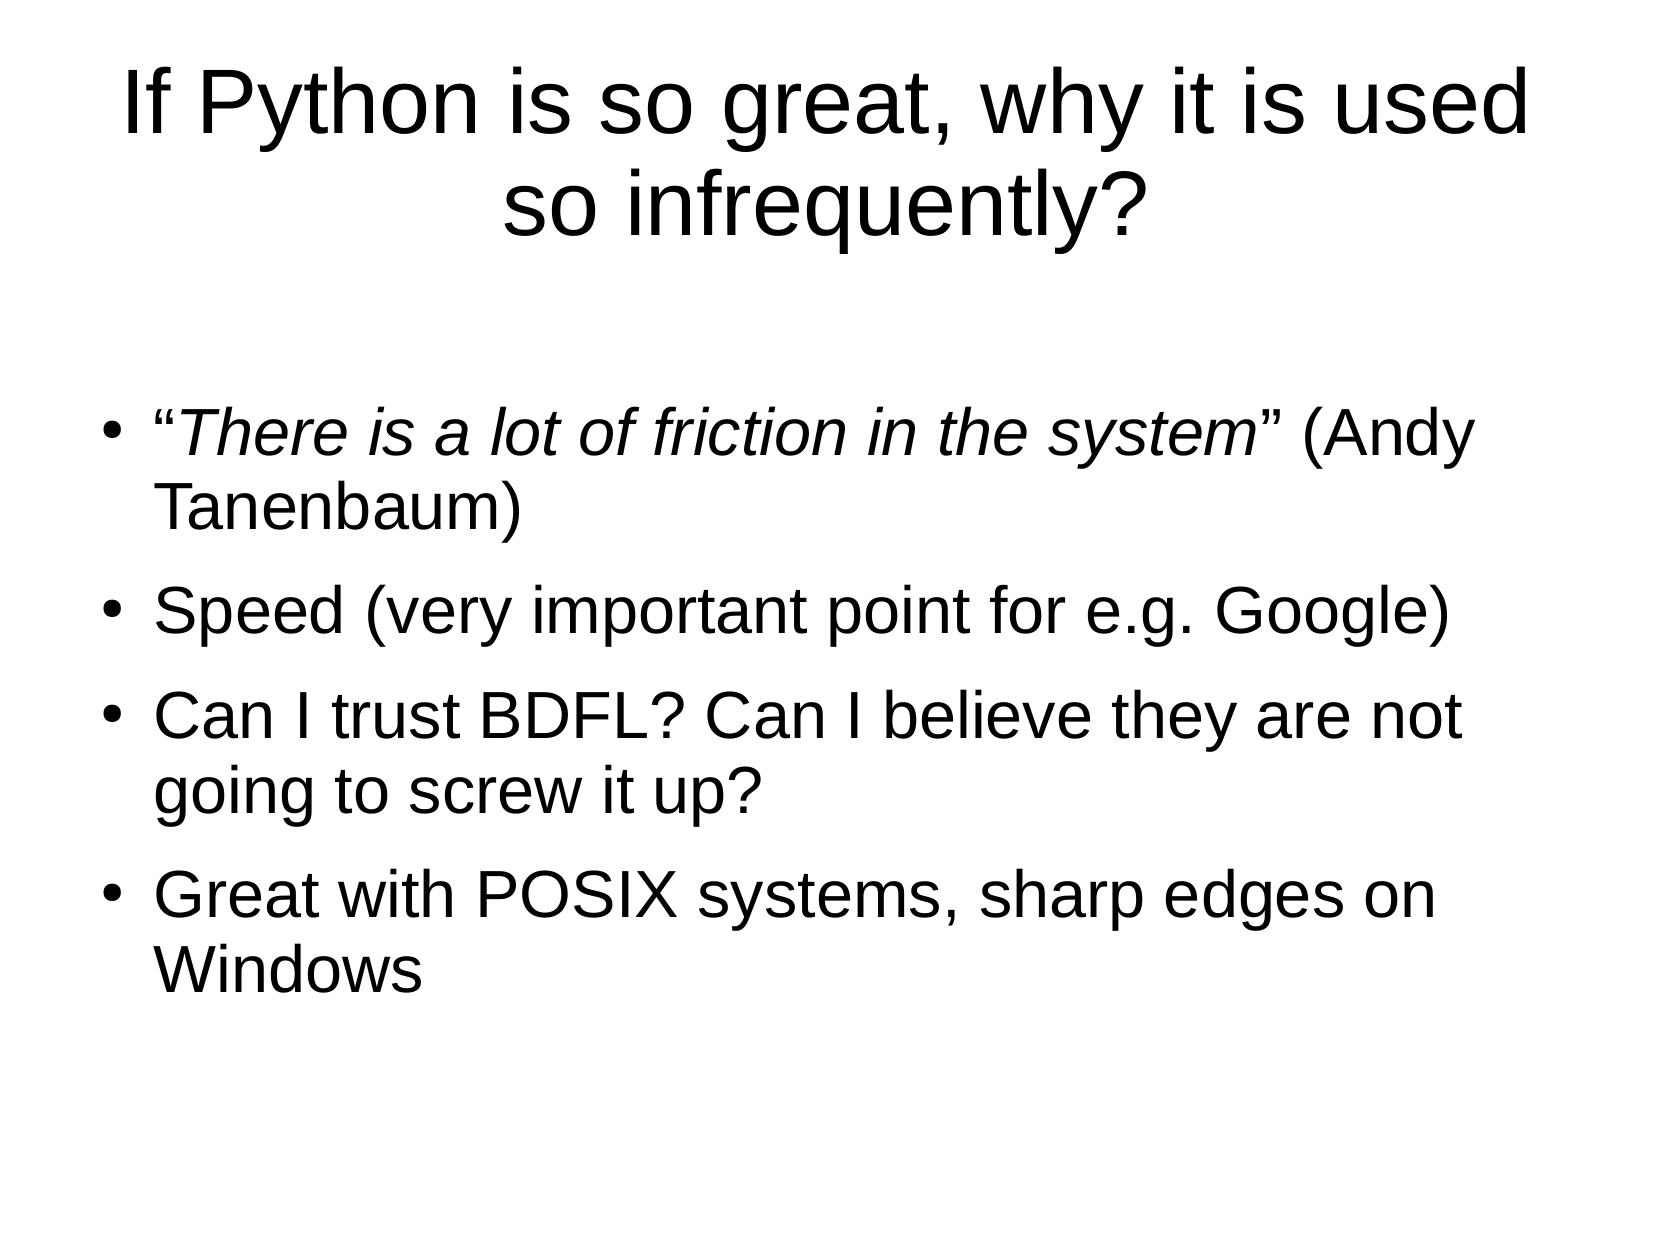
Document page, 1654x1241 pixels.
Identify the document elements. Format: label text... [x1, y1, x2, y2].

title If Python is so great, why it is used so infrequently? [82, 49, 1571, 257]
list “There is a lot of friction in the system” (Andy Tanenbaum) Speed (very important point for e.g. Google) Can I trust BDFL? Can I believe they are not going to screw it up? Great with POSIX systems, sharp edges on Windows [82, 290, 1571, 1010]
